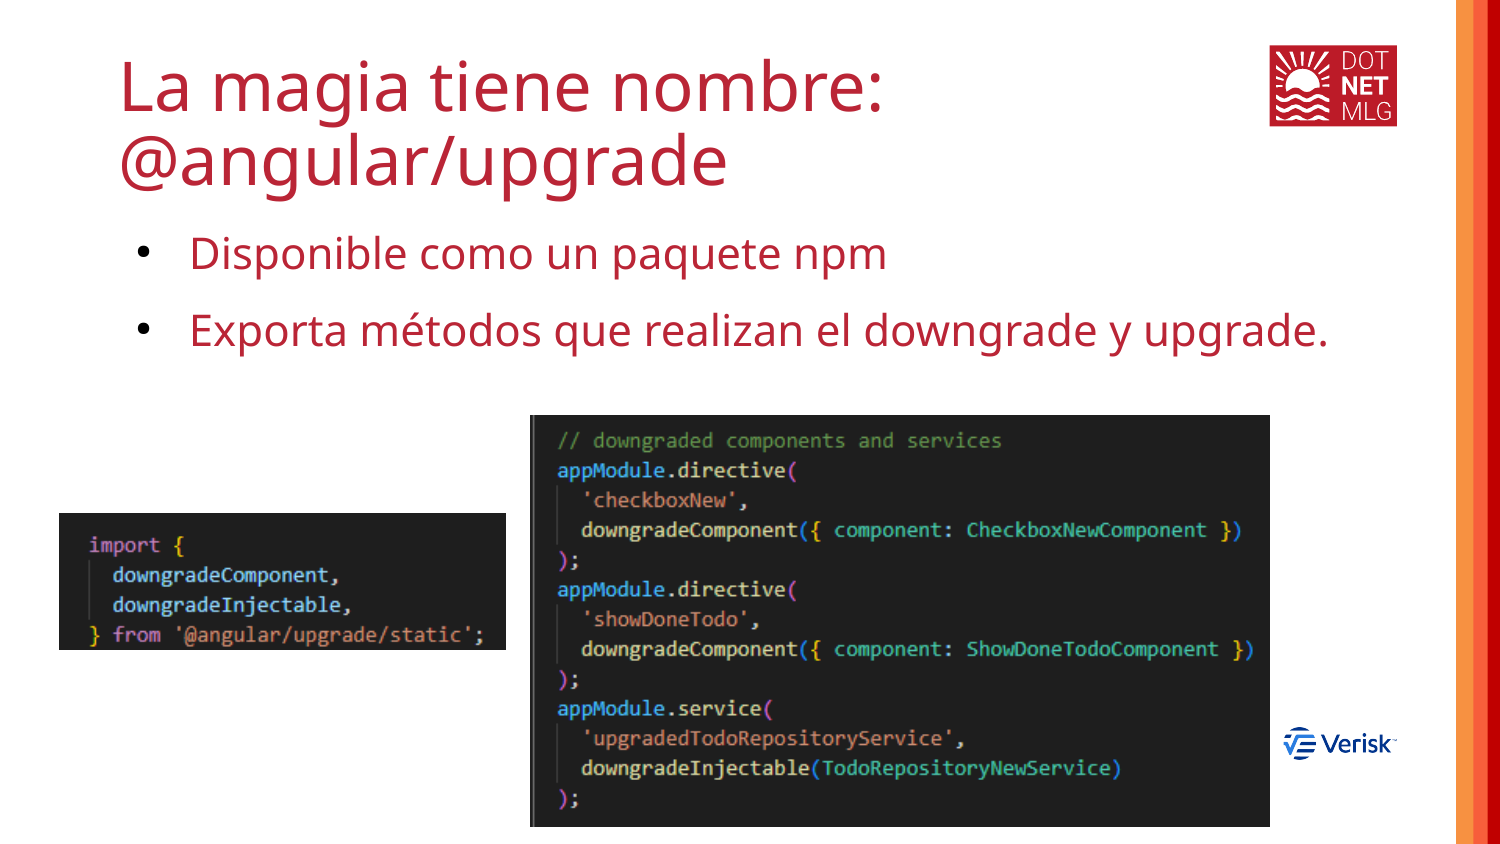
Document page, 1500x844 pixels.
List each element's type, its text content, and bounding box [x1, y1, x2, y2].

picture [59, 513, 506, 650]
text_box [1269, 45, 1397, 127]
list Disponible como un paquete npm Exporta métodos que realizan el downgrade y upgrade. [103, 224, 1397, 760]
title La magia tiene nombre: @angular/upgrade [103, 44, 1397, 208]
picture [530, 415, 1270, 827]
